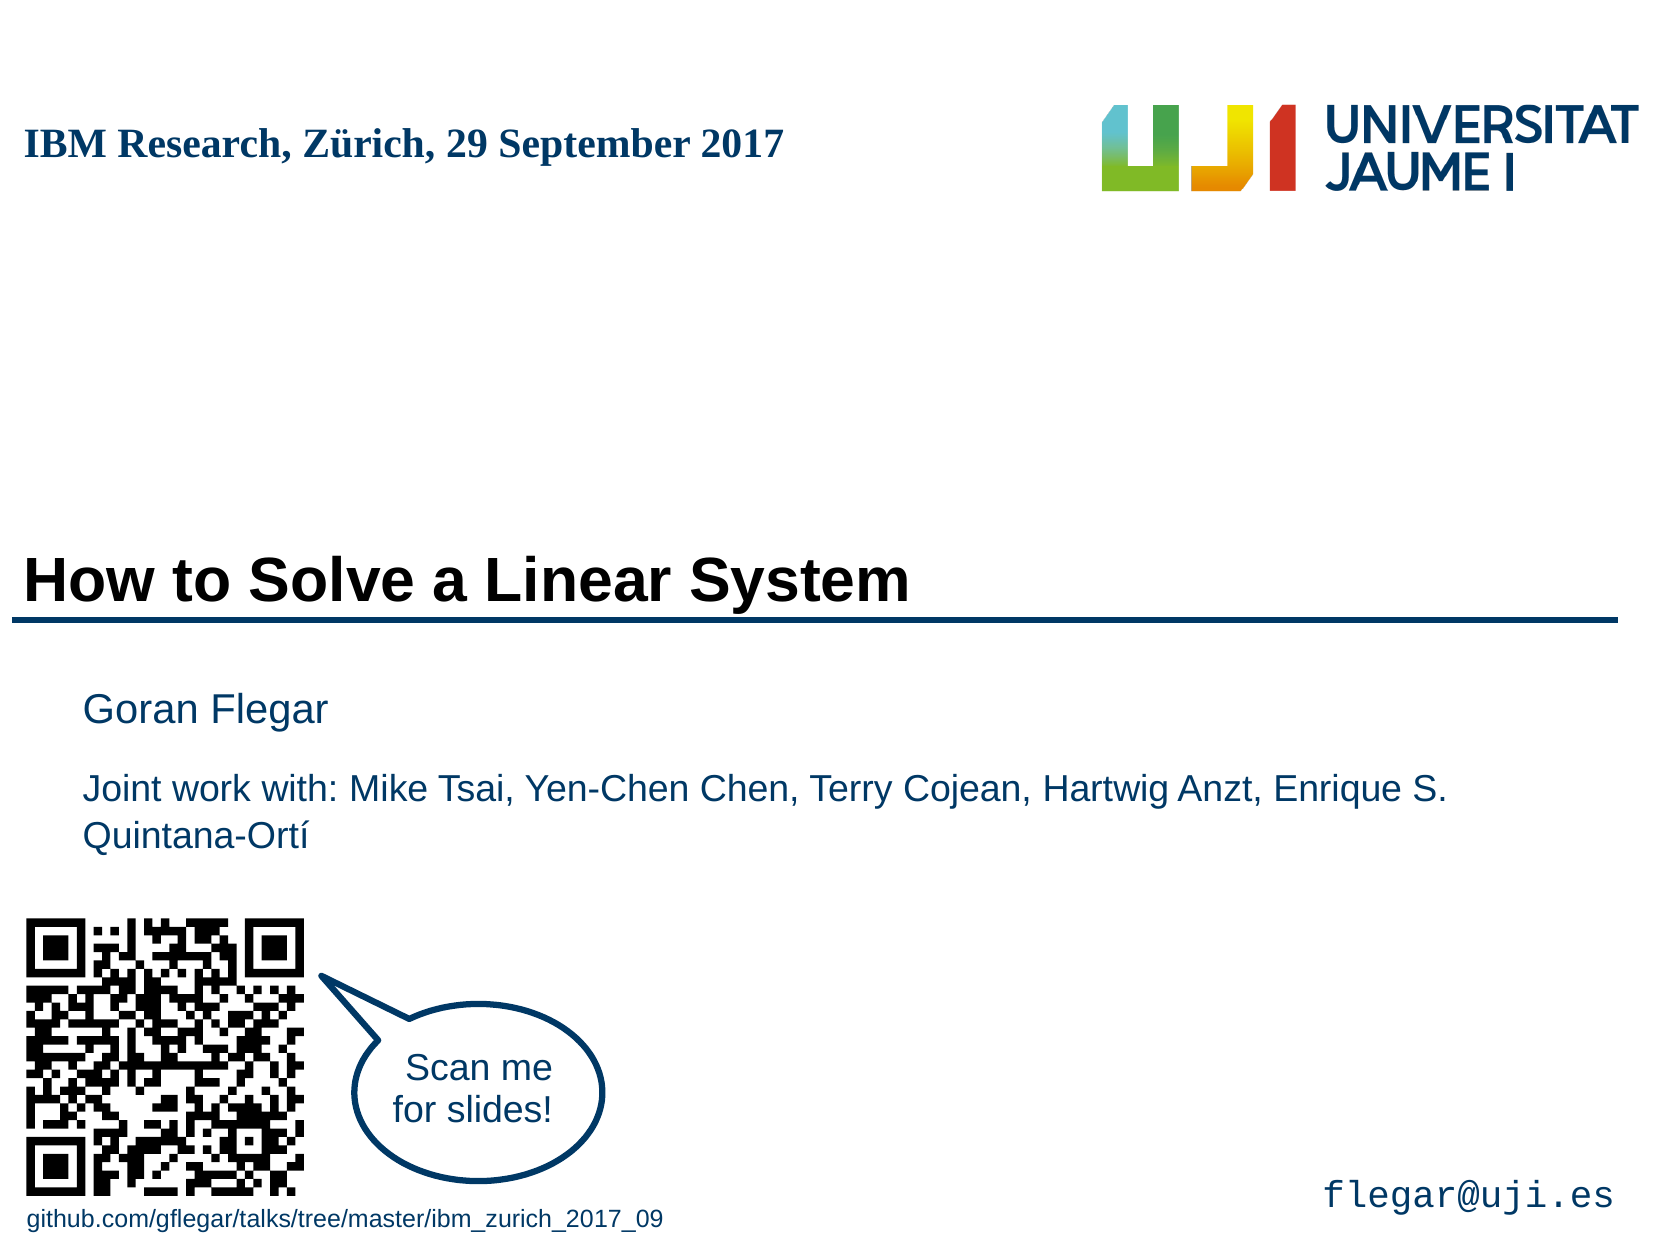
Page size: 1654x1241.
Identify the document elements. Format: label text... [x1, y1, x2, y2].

picture [1619, 94, 1648, 198]
text_box github.com/gflegar/talks/tree/master/ibm_zurich_2017_09 [11, 1197, 681, 1241]
picture [17, 909, 313, 1205]
list Goran Flegar Joint work with: Mike Tsai, Yen-Chen Chen, Terry Cojean, Hartwig Anzt, Enrique S. Quintana-Ortí [82, 685, 1619, 1205]
text_box Scan me for slides! [377, 1039, 579, 1139]
title How to Solve a Linear System [23, 94, 1619, 615]
